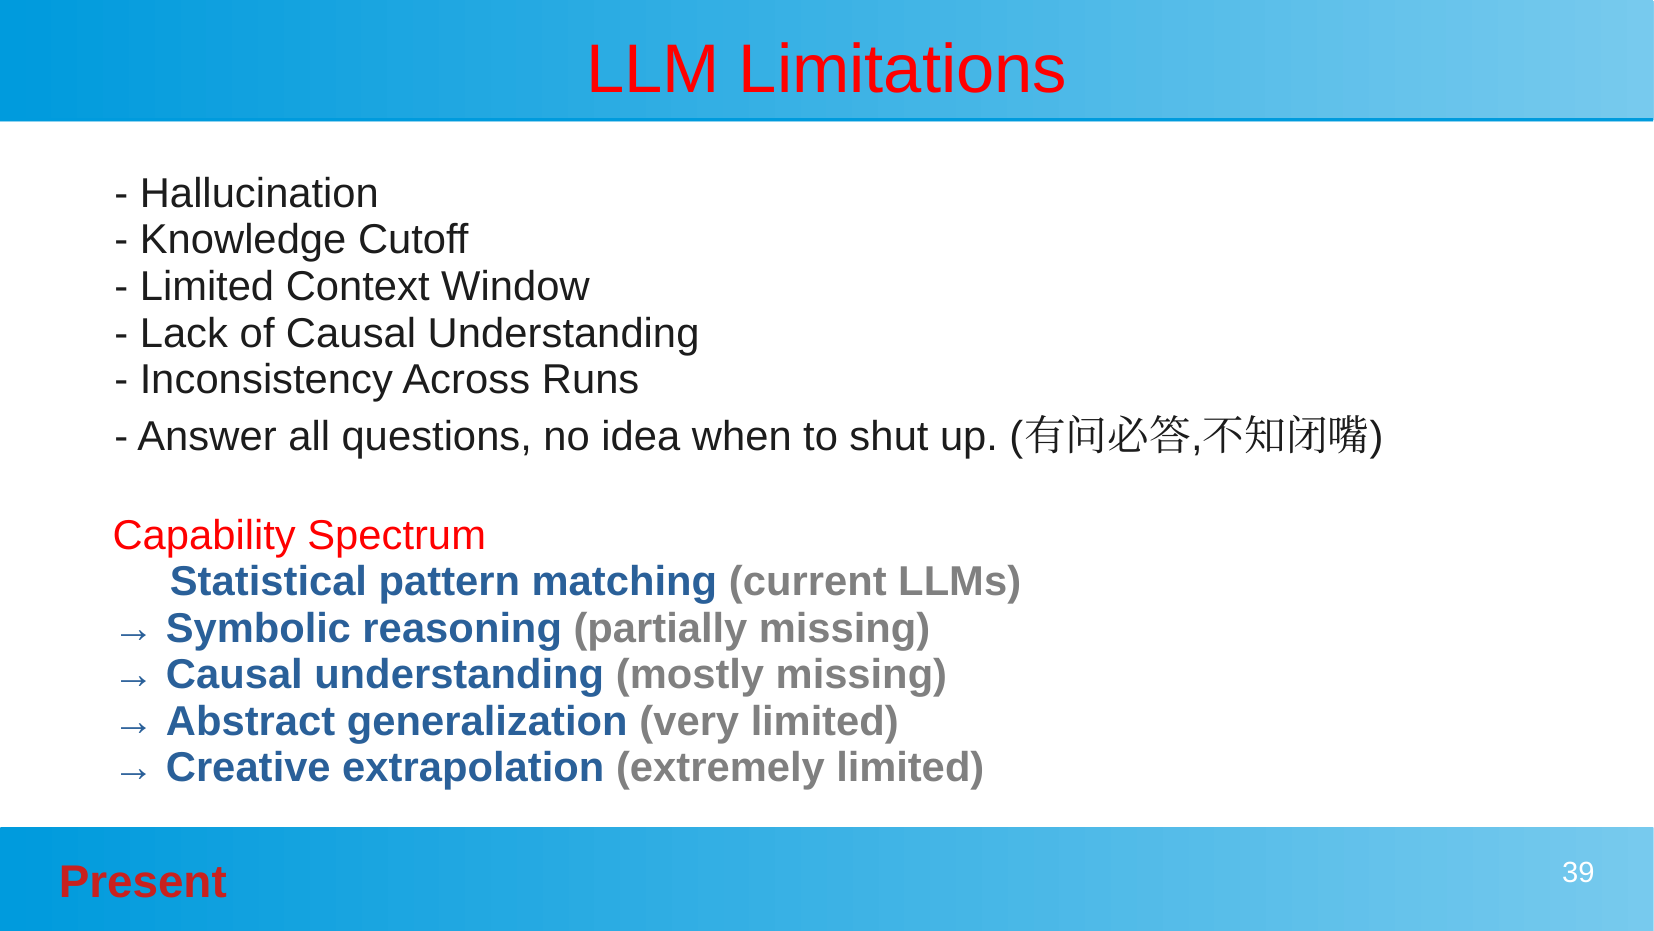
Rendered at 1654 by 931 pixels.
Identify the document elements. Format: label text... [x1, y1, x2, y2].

title Capability Spectrum Statistical pattern matching (current LLMs) → Symbolic reasoning (partially missing) → Causal understanding (mostly missing) → Abstract generalization (very limited) → Creative extrapolation (extremely limited) [112, 497, 1516, 805]
title - Hallucination - Knowledge Cutoff - Limited Context Window - Lack of Causal Understanding - Inconsistency Across Runs - Answer all questions, no idea when to shut up. (有问必答,不知闭嘴) [114, 162, 1517, 470]
title LLM Limitations [59, 29, 1595, 108]
